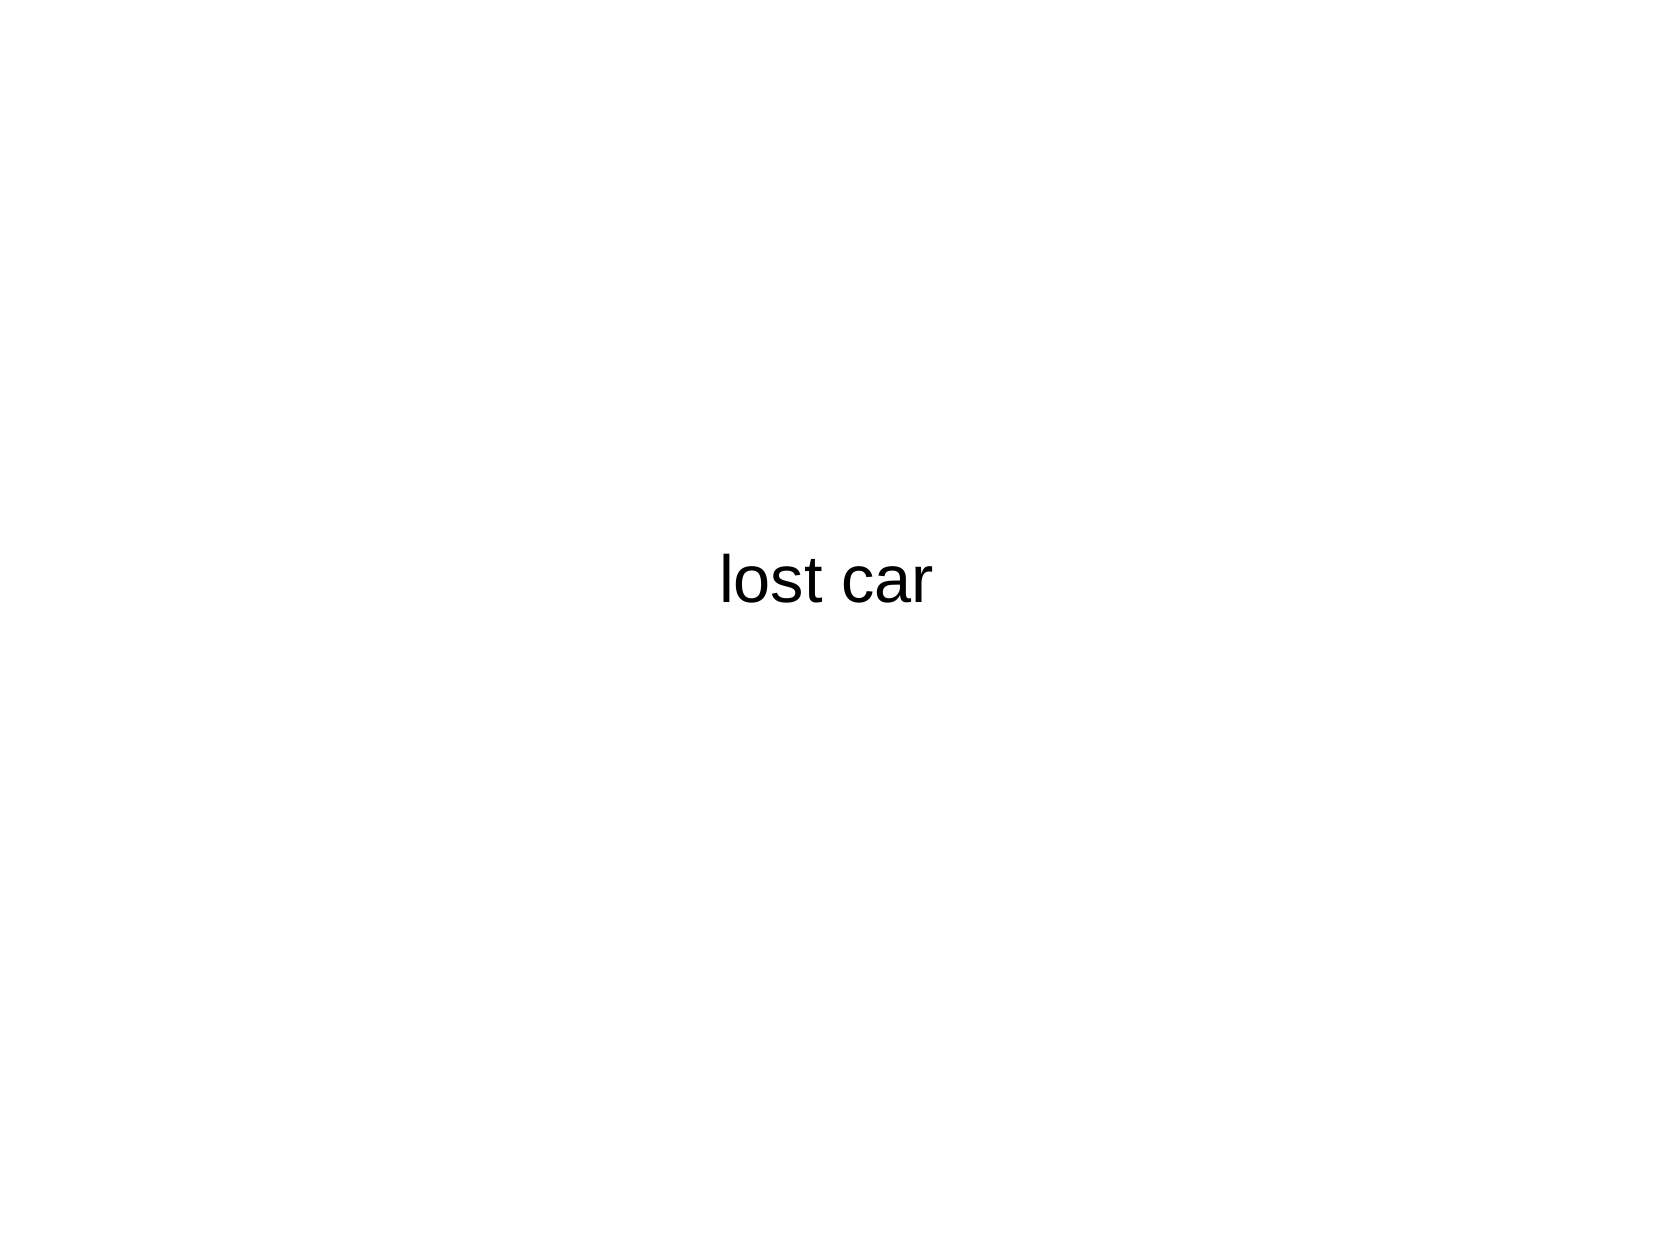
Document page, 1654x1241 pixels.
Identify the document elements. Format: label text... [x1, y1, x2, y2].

subtitle lost car [82, 49, 1571, 1109]
